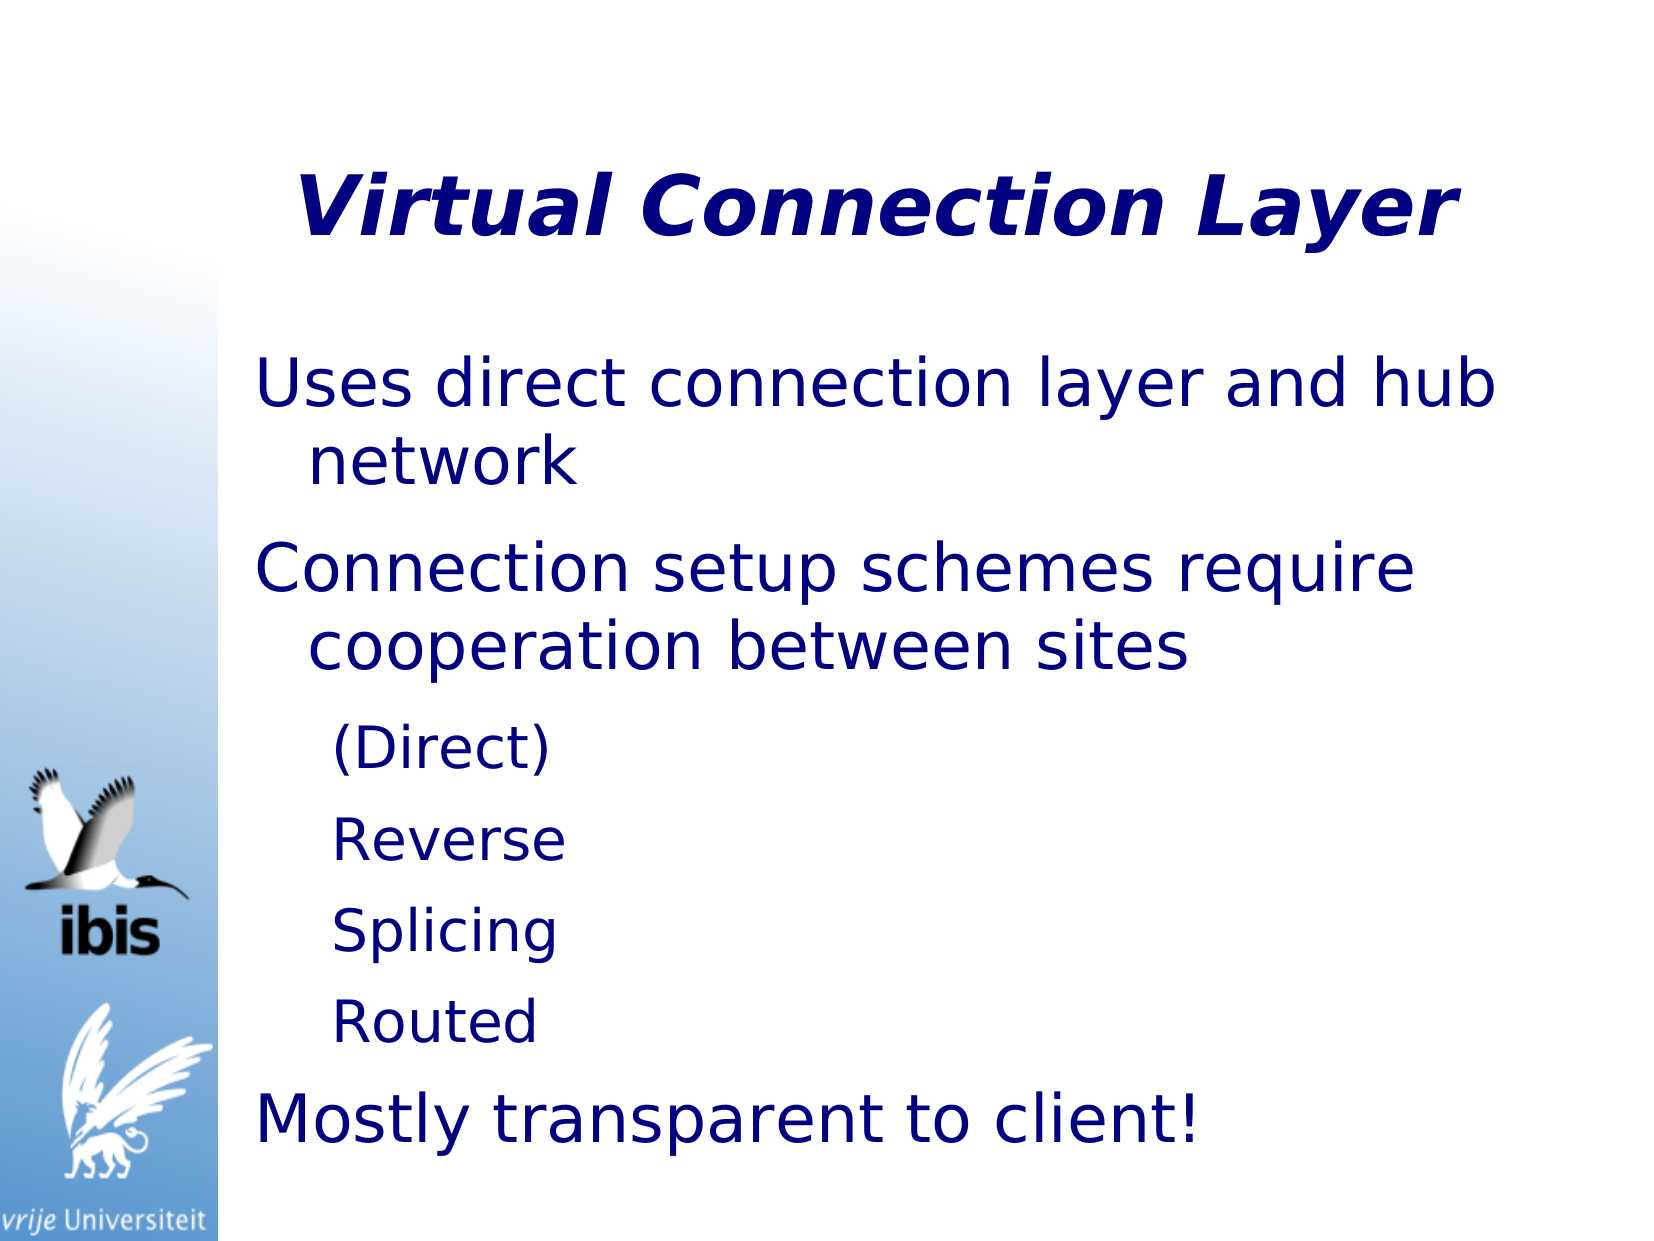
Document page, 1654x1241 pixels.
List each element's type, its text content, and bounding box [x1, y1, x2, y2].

picture [0, 0, 218, 1241]
title Virtual Connection Layer [219, 102, 1534, 311]
list Uses direct connection layer and hub network Connection setup schemes require cooperation between sites (Direct) Reverse Splicing Routed Mostly transparent to client! [236, 344, 1534, 1196]
